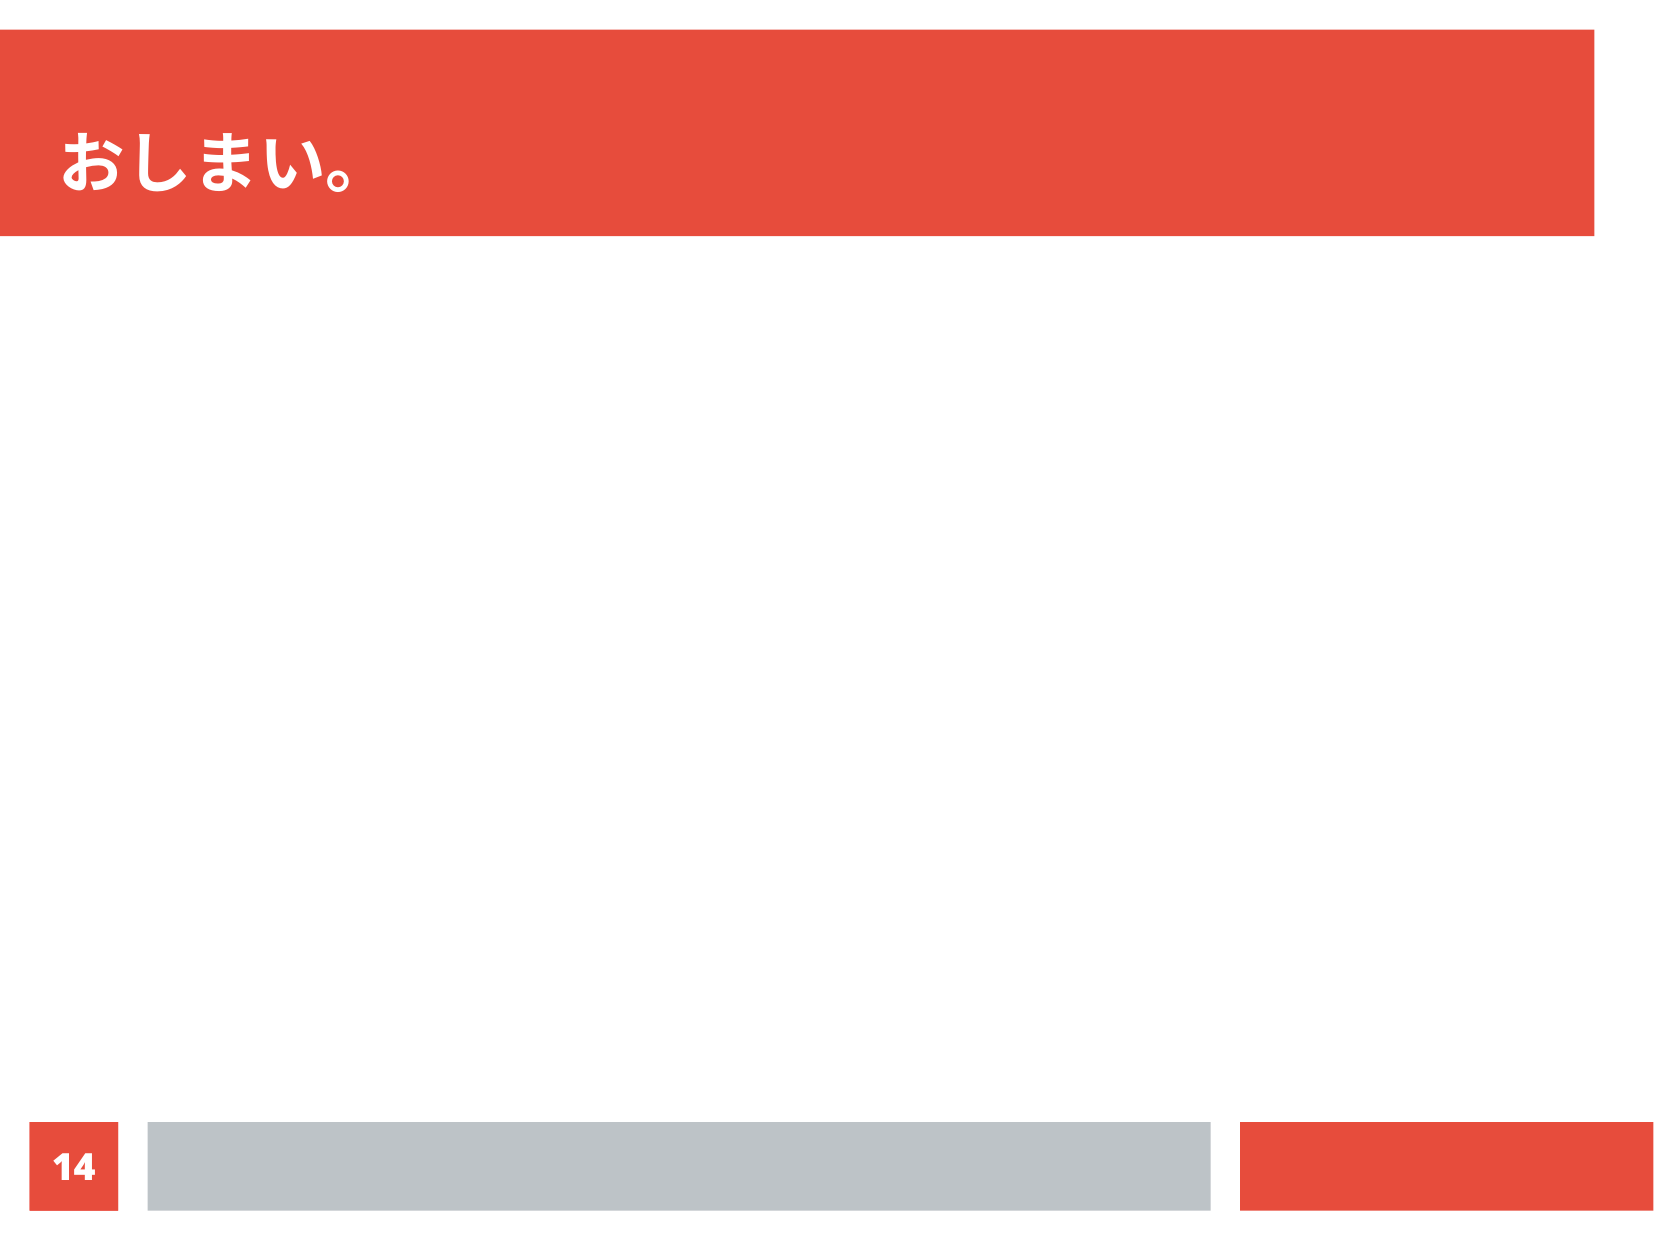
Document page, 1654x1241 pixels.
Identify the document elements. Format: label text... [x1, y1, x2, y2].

title おしまい。 [59, 59, 1595, 207]
